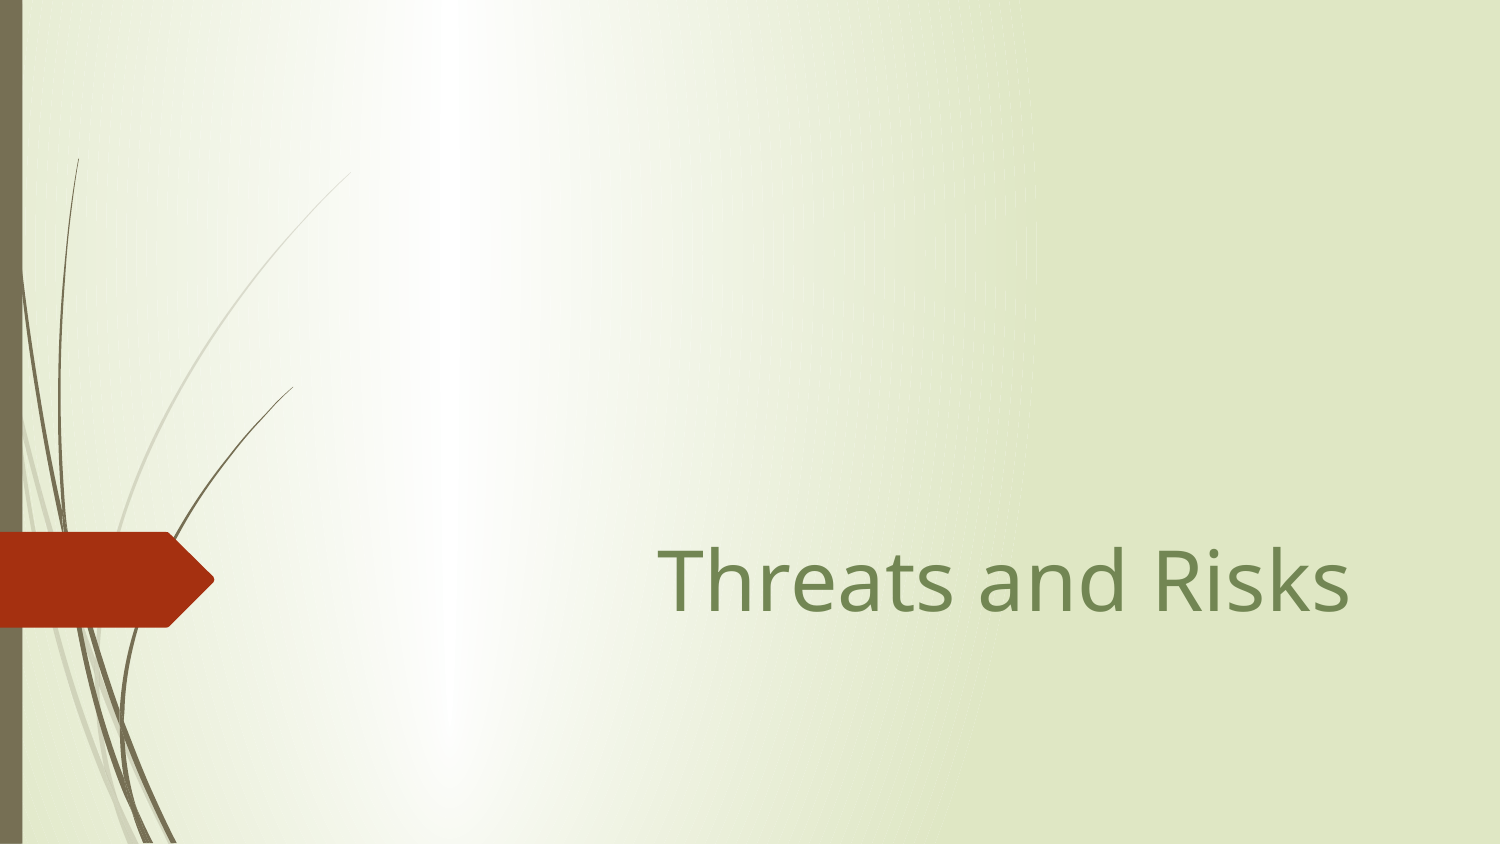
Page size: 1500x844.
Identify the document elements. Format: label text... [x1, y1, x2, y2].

title Threats and Risks [132, 297, 1368, 636]
